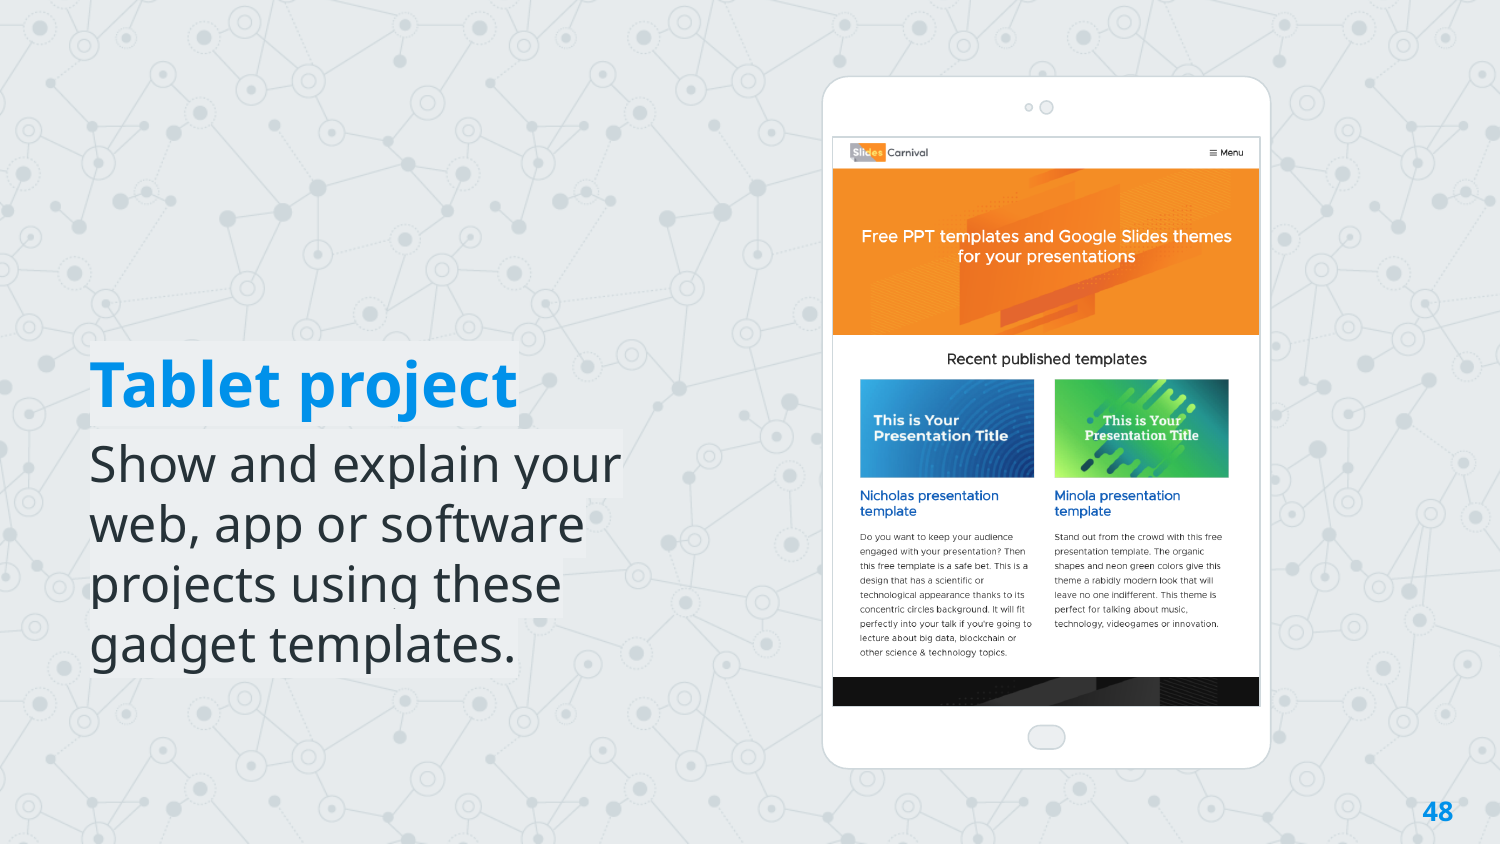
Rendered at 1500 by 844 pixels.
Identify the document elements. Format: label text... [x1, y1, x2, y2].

text_box <number> [1378, 779, 1469, 844]
text_box Tablet project Show and explain your web, app or software projects using these gadget templates. [74, 110, 748, 688]
text_box [822, 76, 1271, 769]
picture [833, 137, 1260, 706]
